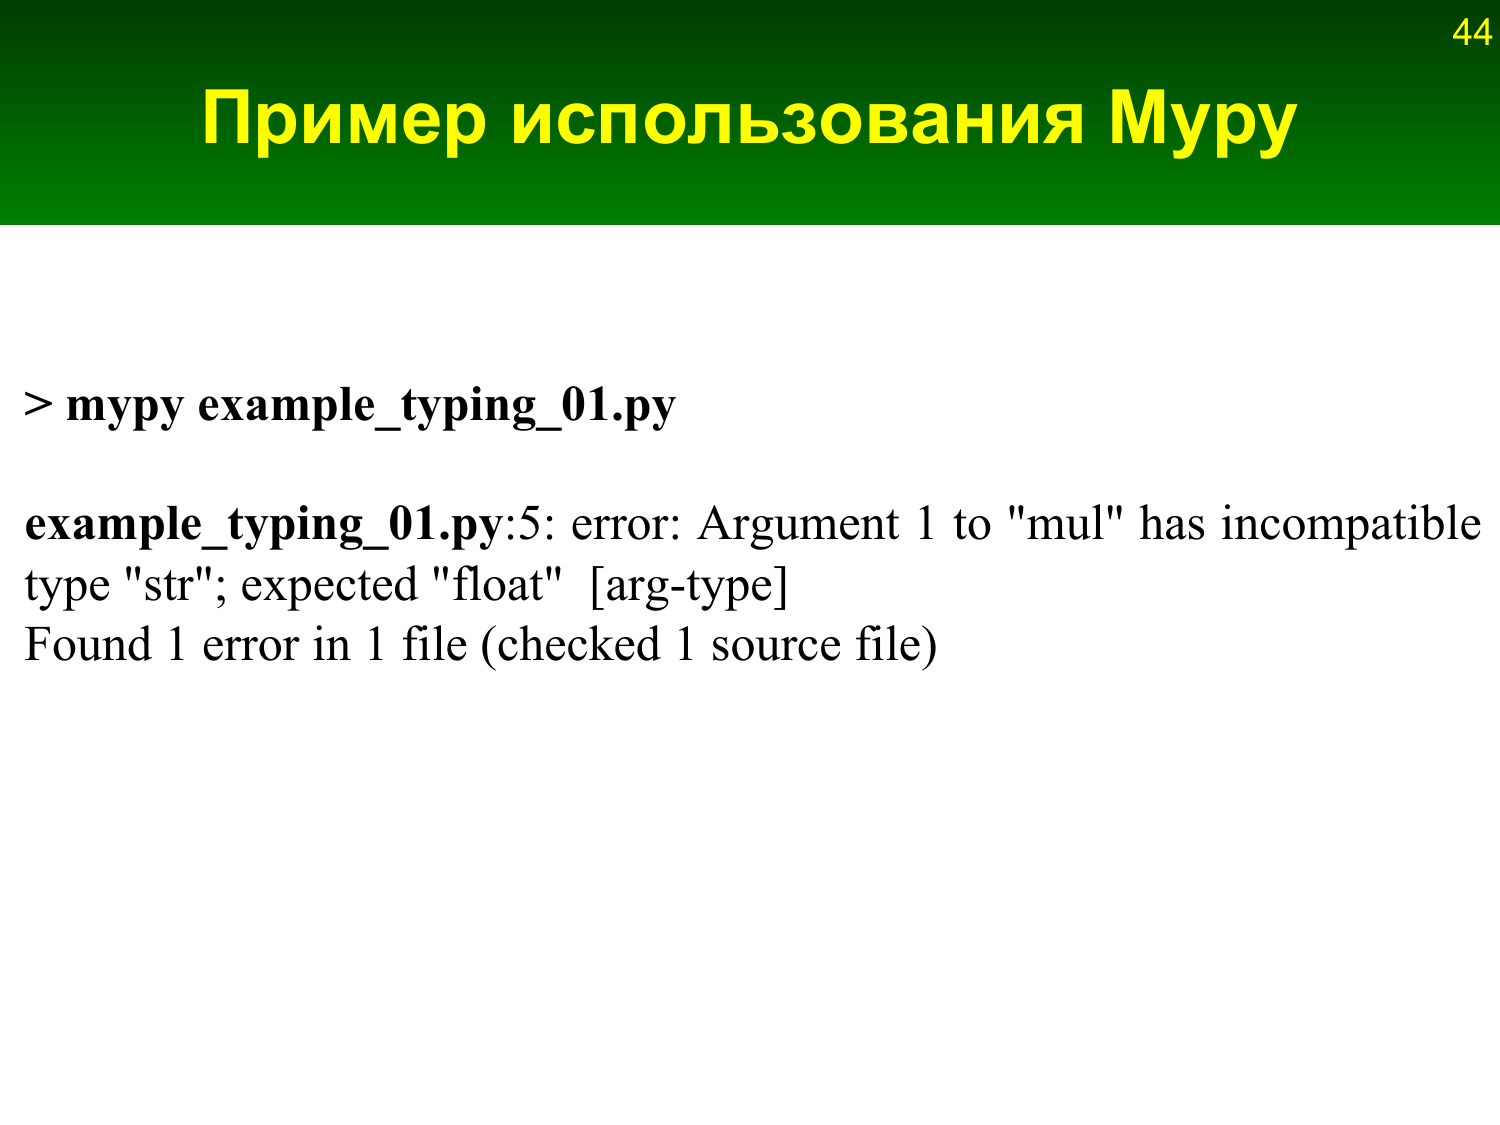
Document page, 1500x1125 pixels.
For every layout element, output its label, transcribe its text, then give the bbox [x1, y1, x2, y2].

title Пример использования Mypy [75, 11, 1426, 215]
text_box > mypy example_typing_01.py example_typing_01.py:5: error: Argument 1 to "mul" has incompatible type "str"; expected "float" [arg-type] Found 1 error in 1 file (checked 1 source file) [24, 362, 1500, 738]
